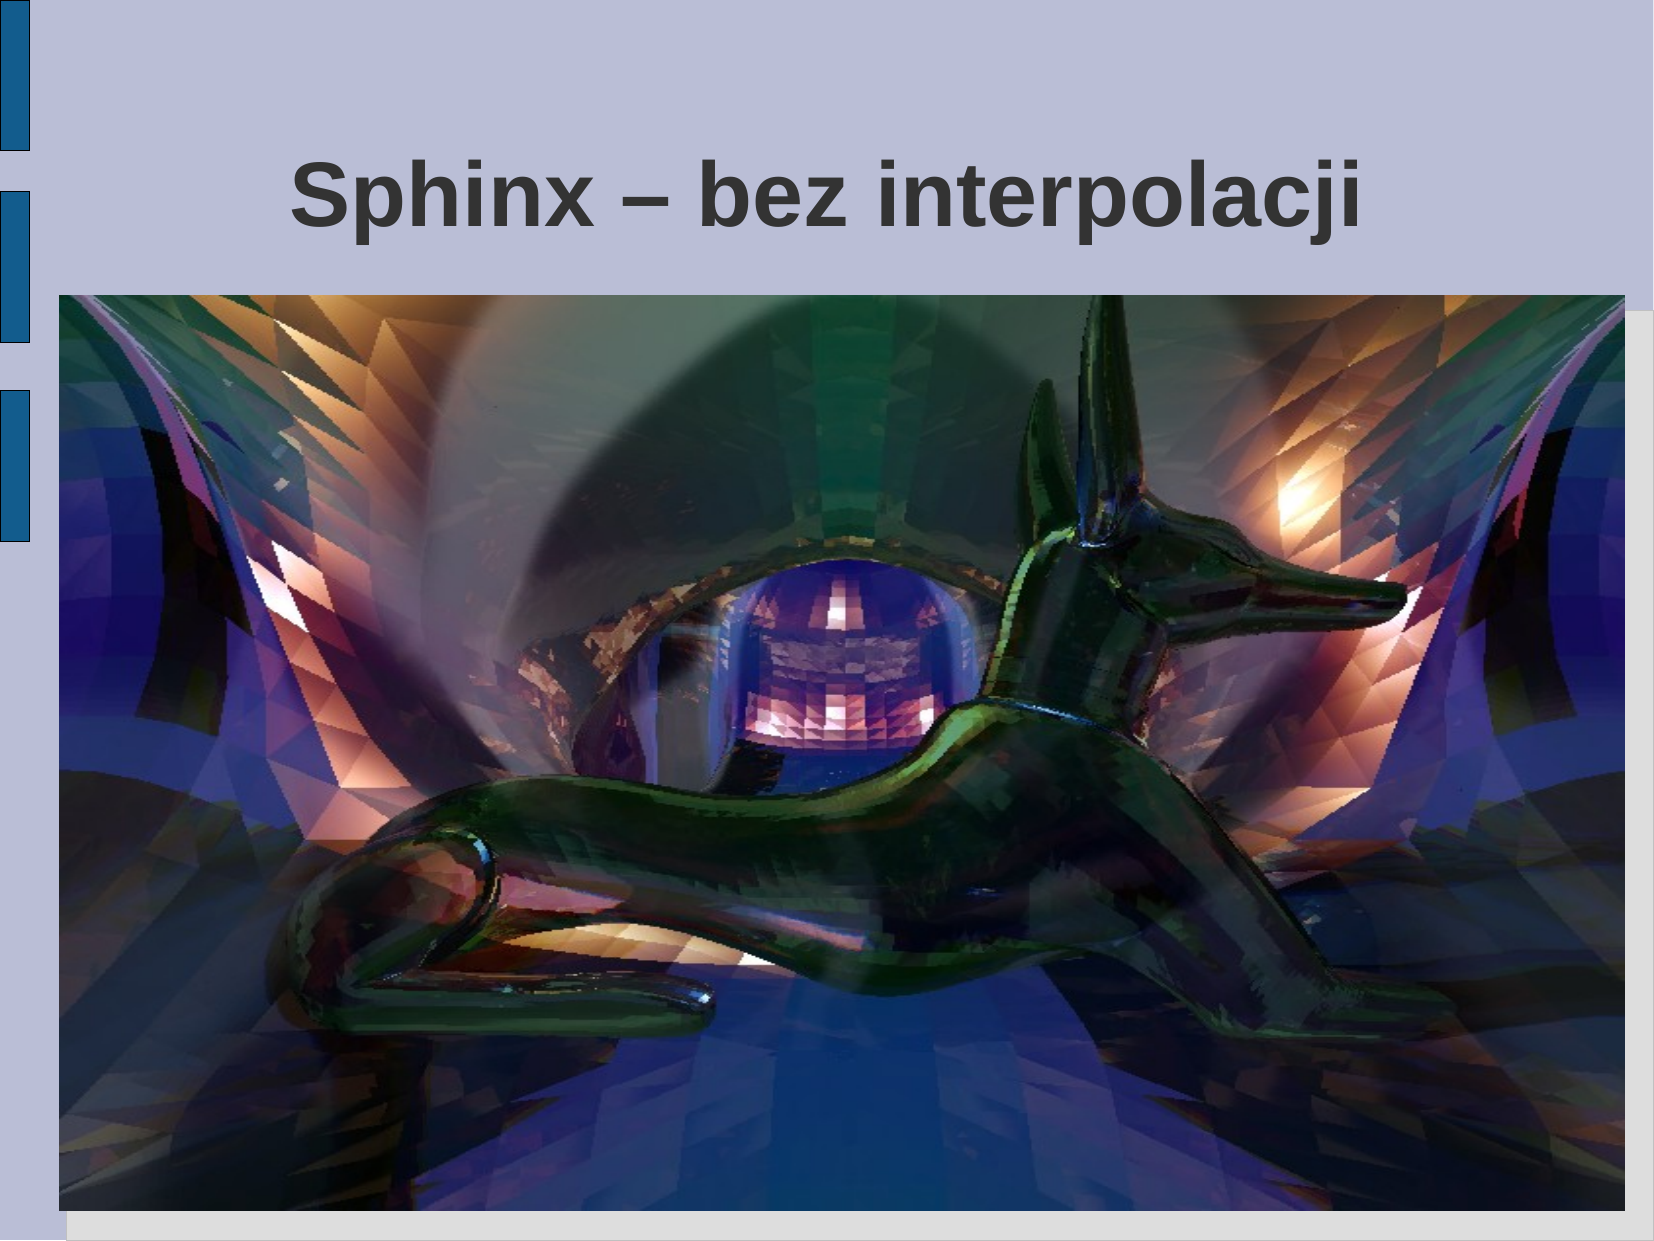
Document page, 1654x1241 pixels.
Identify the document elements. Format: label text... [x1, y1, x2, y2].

picture [59, 295, 1625, 1211]
title Sphinx – bez interpolacji [121, 91, 1534, 295]
